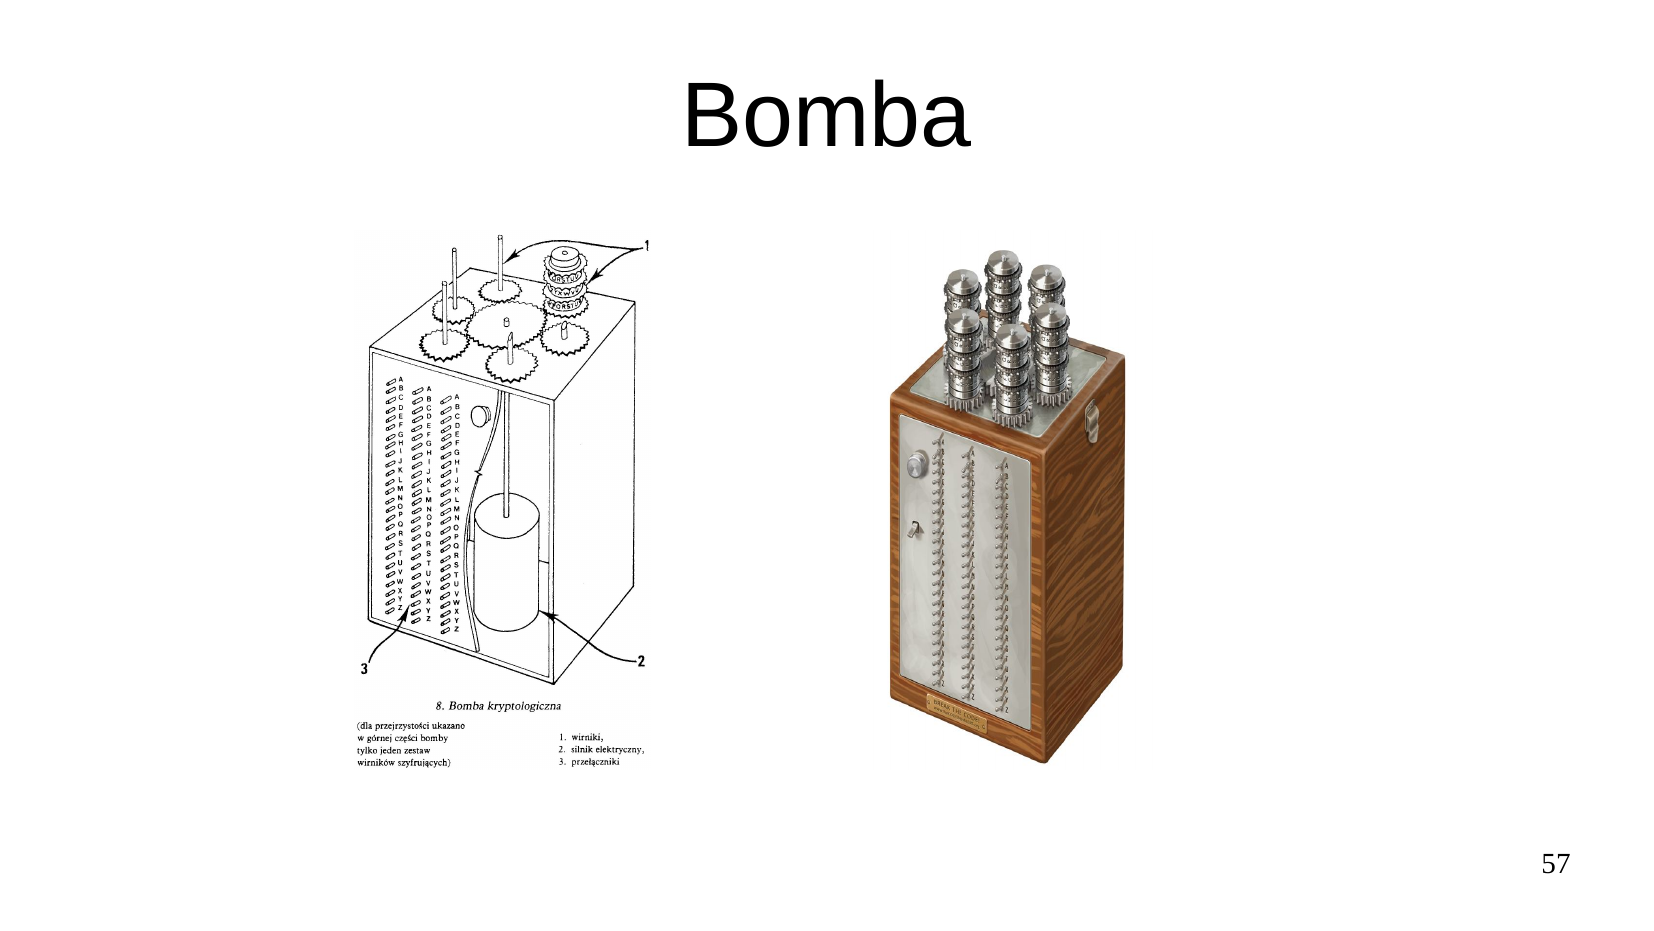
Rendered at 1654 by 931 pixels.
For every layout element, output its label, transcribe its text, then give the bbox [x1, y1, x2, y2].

picture [856, 230, 1153, 770]
title Bomba [82, 37, 1571, 193]
picture [354, 230, 651, 770]
